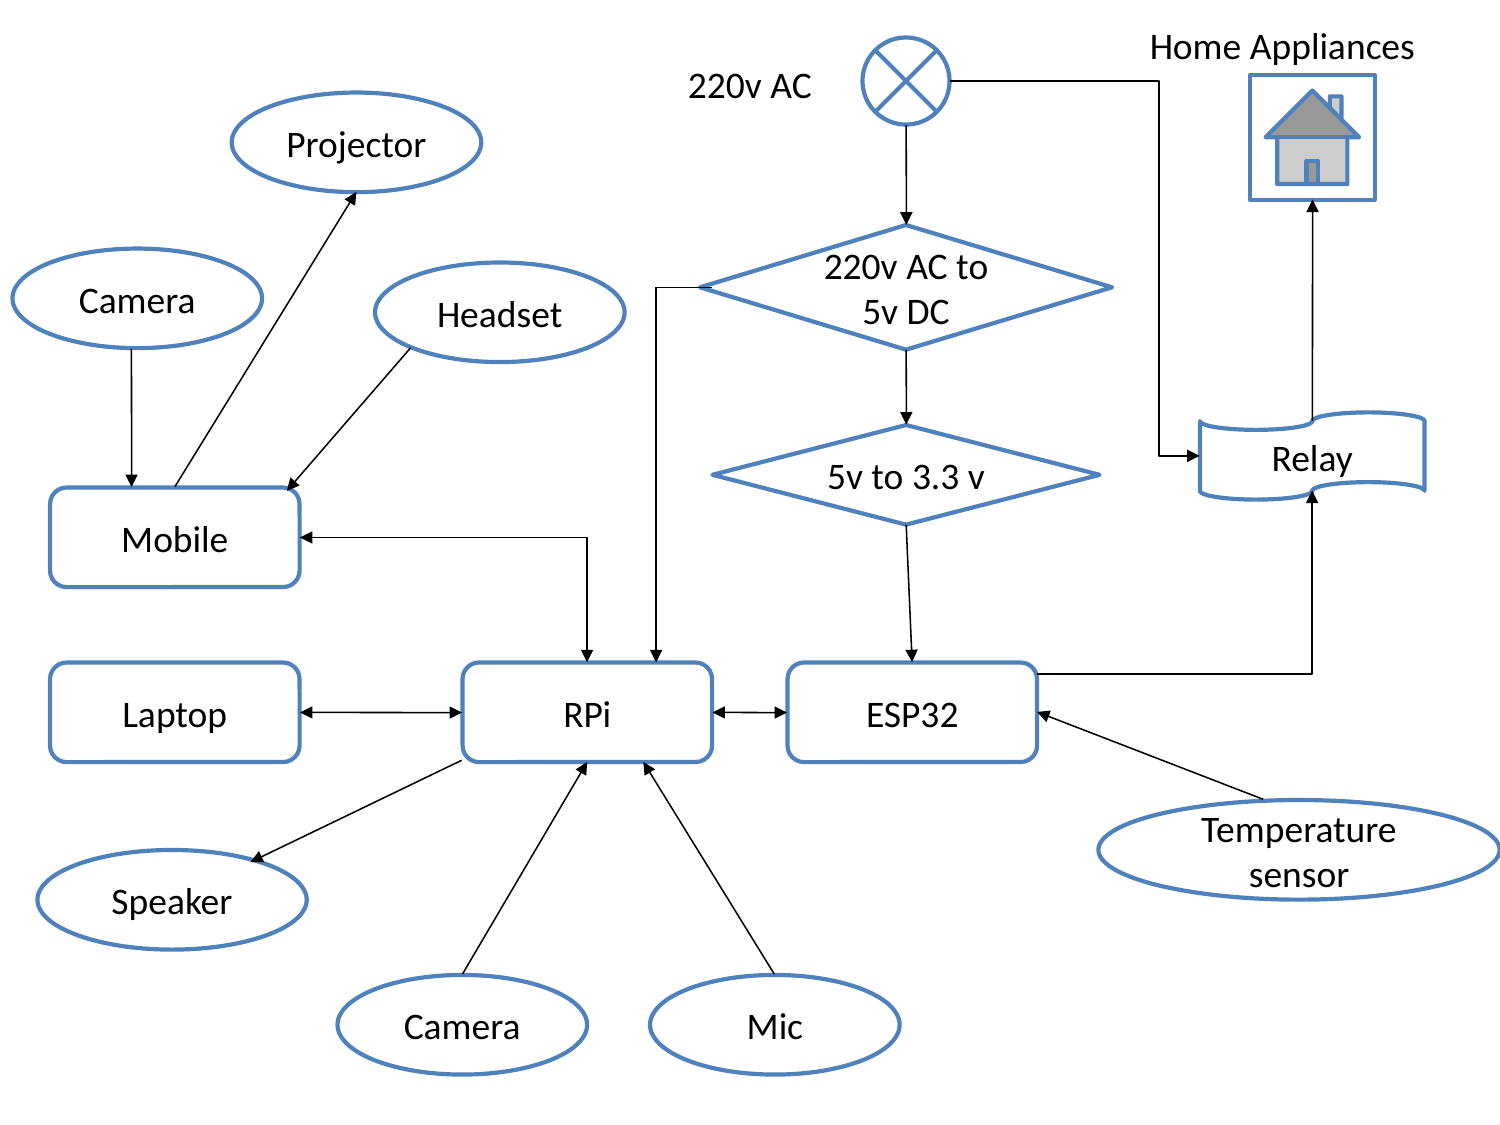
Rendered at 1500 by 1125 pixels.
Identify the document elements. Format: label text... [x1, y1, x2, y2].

text_box Mic [650, 974, 900, 1075]
text_box RPi [462, 662, 713, 763]
text_box Relay [1199, 412, 1425, 500]
text_box Camera [12, 248, 263, 349]
text_box [862, 37, 950, 125]
text_box Laptop [50, 662, 300, 763]
text_box 5v to 3.3 v [712, 425, 1100, 525]
text_box 220v AC to 5v DC [700, 225, 1113, 350]
text_box ESP32 [787, 662, 1038, 763]
text_box Headset [375, 262, 625, 363]
text_box Temperature sensor [1098, 800, 1500, 900]
text_box Projector [231, 92, 482, 193]
text_box Camera [337, 974, 588, 1075]
text_box 220v AC [673, 53, 860, 114]
text_box Mobile [50, 487, 300, 588]
text_box Home Appliances [1134, 14, 1491, 74]
text_box [1250, 75, 1375, 200]
text_box Speaker [37, 849, 307, 950]
